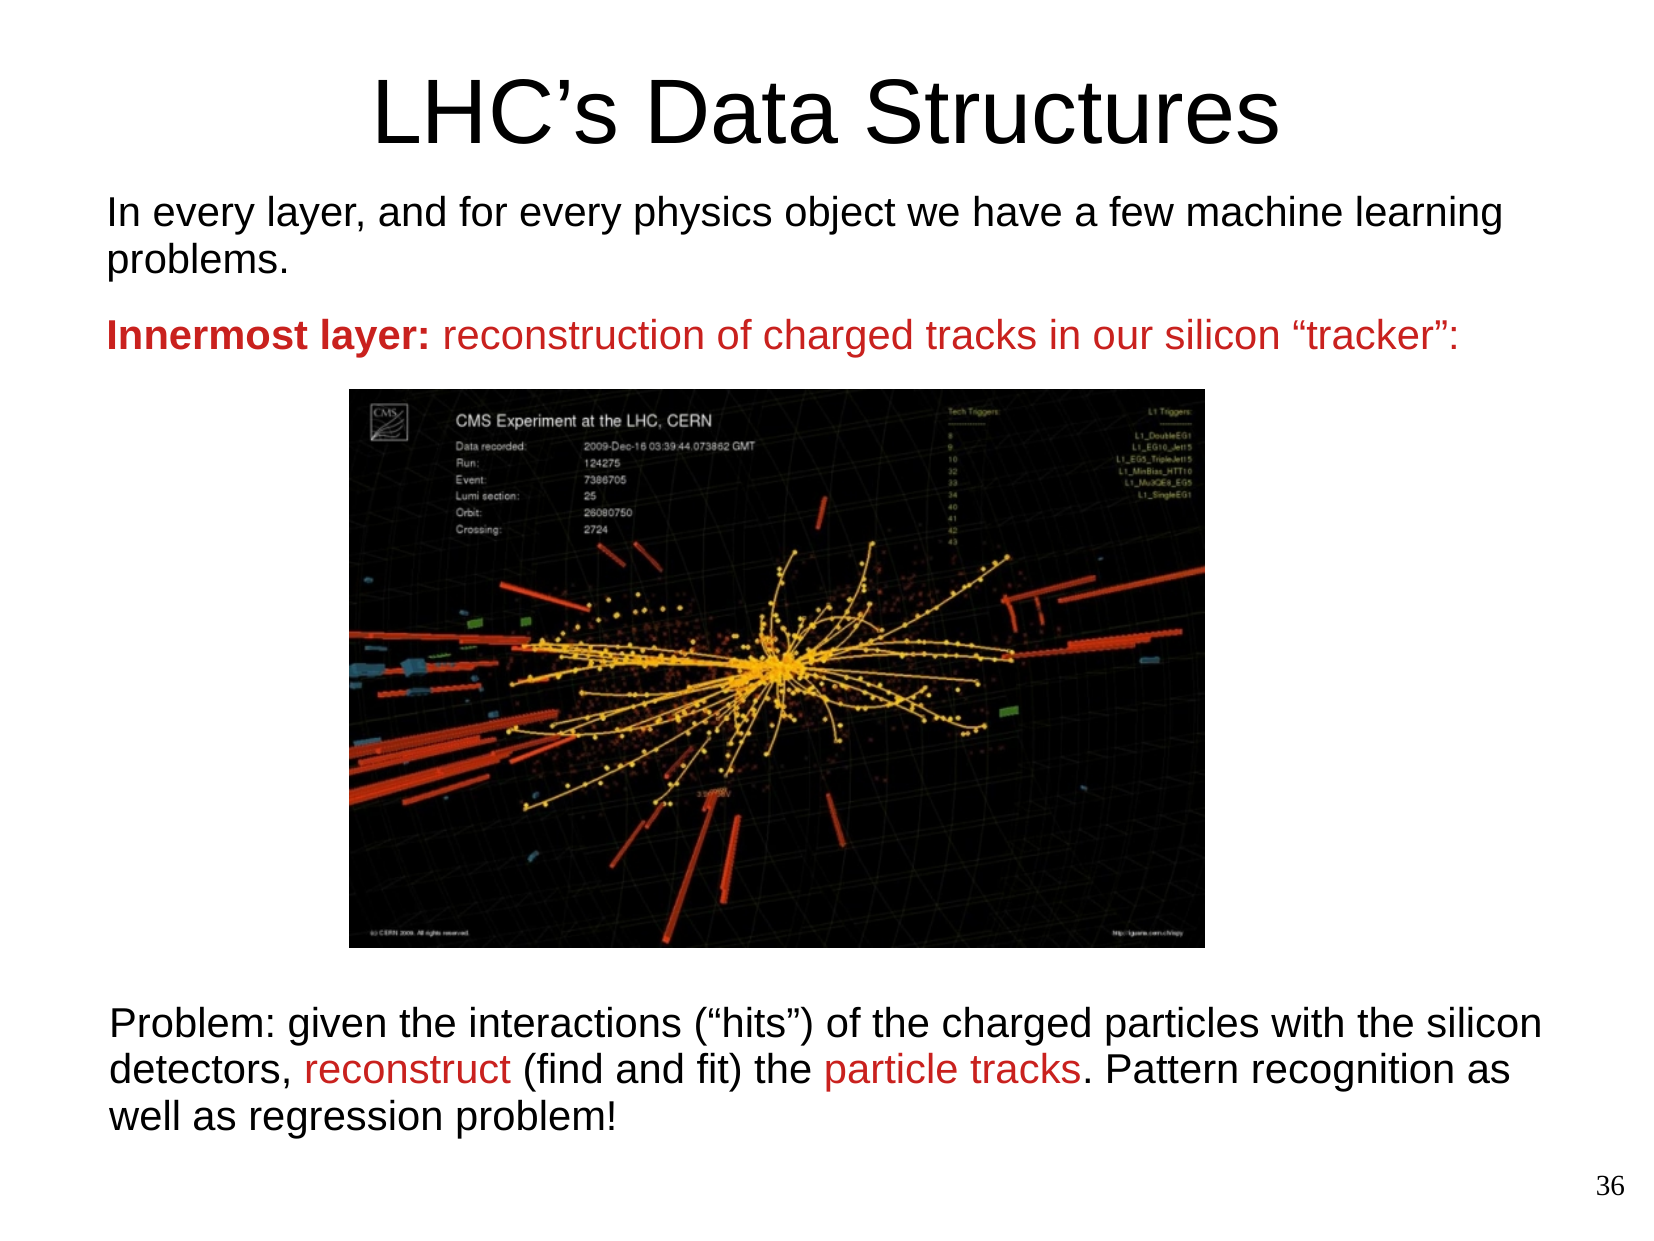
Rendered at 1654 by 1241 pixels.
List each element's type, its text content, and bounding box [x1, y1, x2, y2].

title LHC’s Data Structures [82, 8, 1571, 188]
list In every layer, and for every physics object we have a few machine learning problems. Innermost layer: reconstruction of charged tracks in our silicon “tracker”: [35, 188, 1607, 909]
picture [349, 389, 1205, 948]
text_box Problem: given the interactions (“hits”) of the charged particles with the silicon detectors, reconstruct (find and fit) the particle tracks. Pattern recognition as well as regression problem! [94, 992, 1560, 1147]
